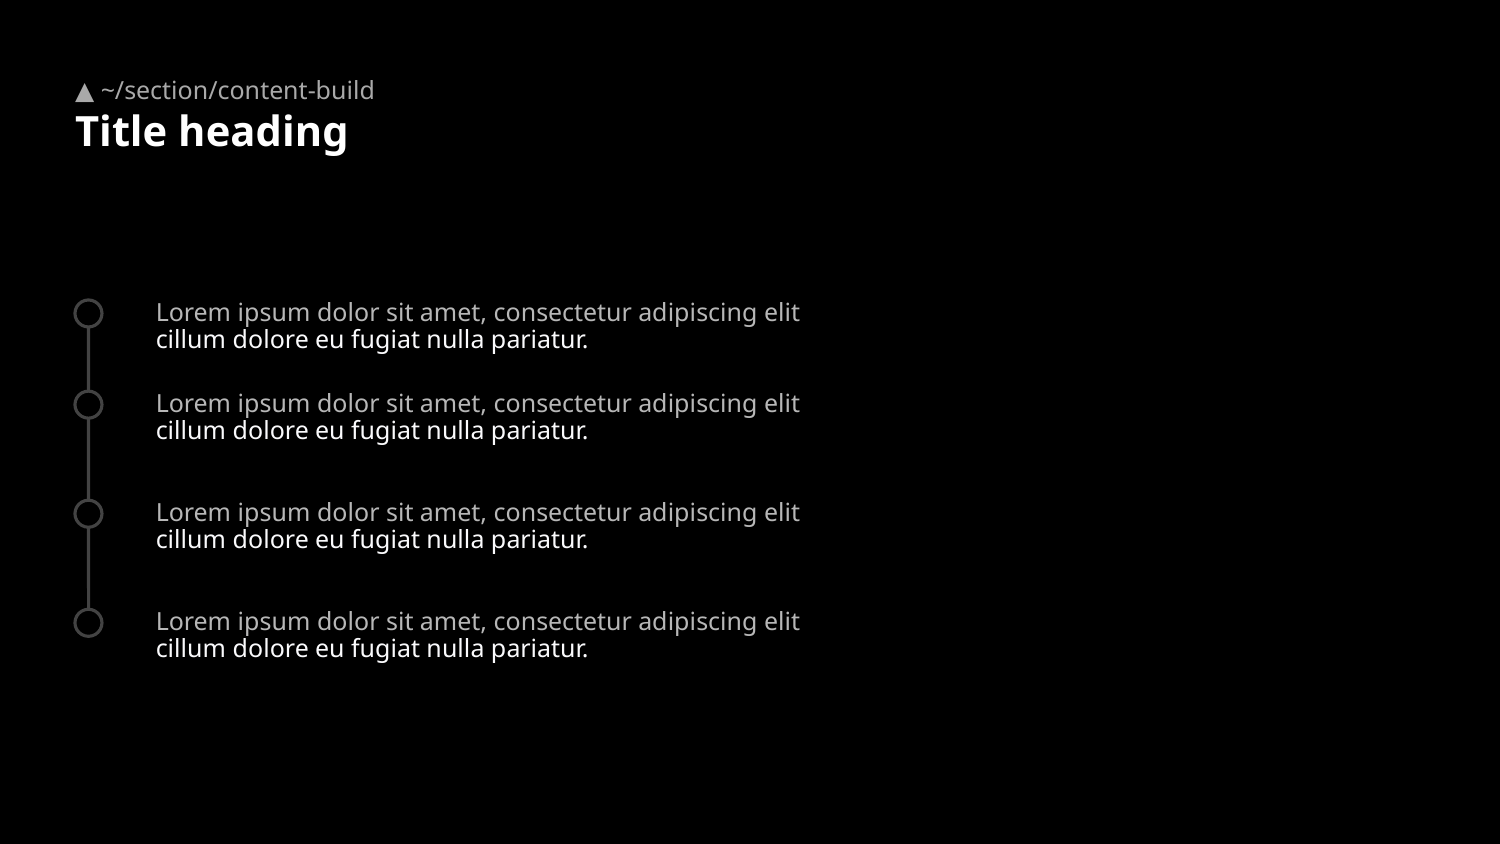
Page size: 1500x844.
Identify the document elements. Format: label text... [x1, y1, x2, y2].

text_box ▲ ~/section/content-build [75, 75, 568, 106]
text_box Title heading [74, 105, 637, 156]
text_box [74, 609, 102, 637]
text_box Lorem ipsum dolor sit amet, consectetur adipiscing elit cillum dolore eu fugiat nulla pariatur. [155, 299, 871, 354]
text_box Lorem ipsum dolor sit amet, consectetur adipiscing elit cillum dolore eu fugiat nulla pariatur. [155, 609, 871, 664]
text_box Lorem ipsum dolor sit amet, consectetur adipiscing elit cillum dolore eu fugiat nulla pariatur. [155, 500, 871, 555]
text_box [74, 500, 102, 528]
text_box Lorem ipsum dolor sit amet, consectetur adipiscing elit cillum dolore eu fugiat nulla pariatur. [155, 391, 871, 446]
text_box [74, 299, 102, 327]
text_box [74, 391, 102, 419]
